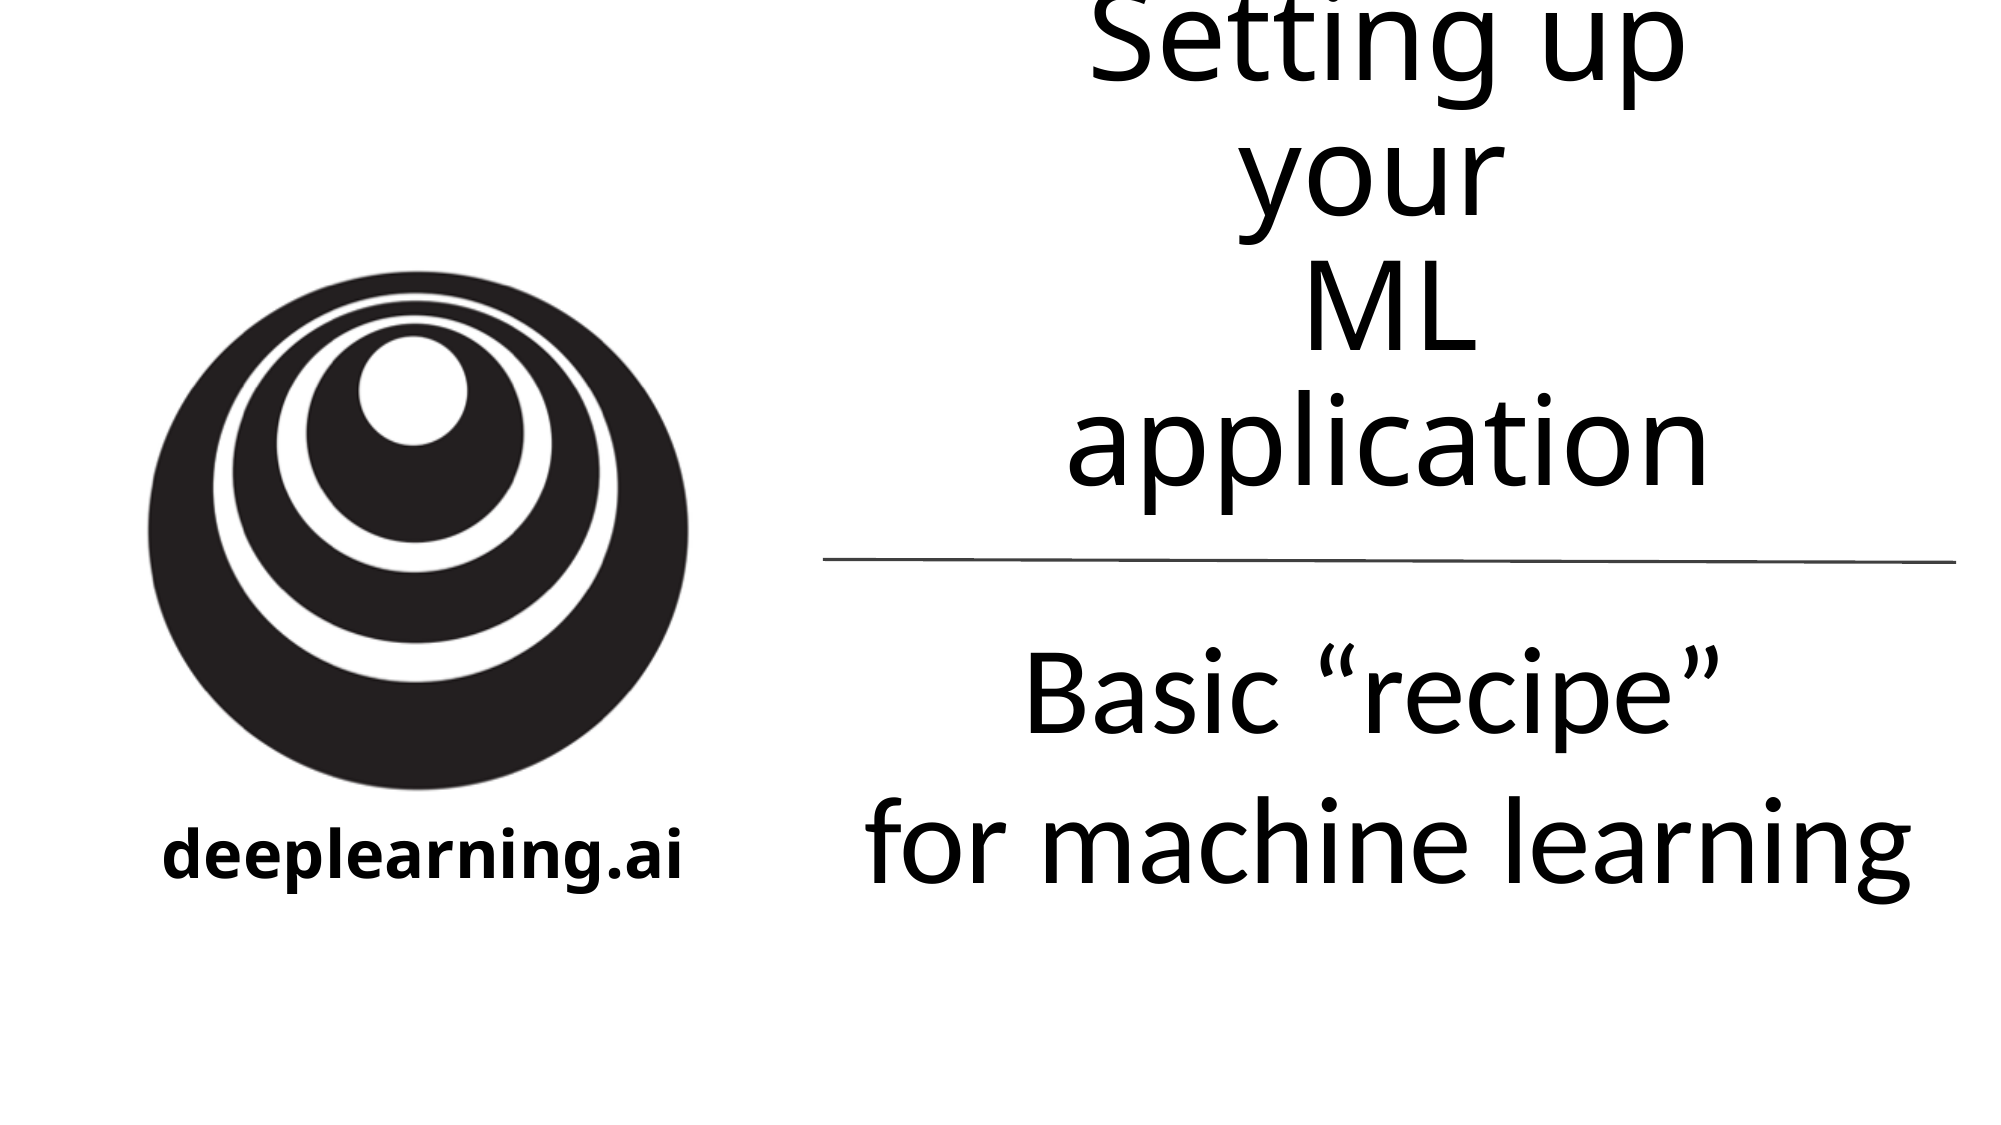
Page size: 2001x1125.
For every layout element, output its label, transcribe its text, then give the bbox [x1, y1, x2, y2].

title Setting up your ML application [946, 203, 1833, 521]
text_box deeplearning.ai [56, 768, 790, 901]
picture [108, 234, 739, 768]
text_box Basic “recipe” for machine learning [822, 601, 1957, 917]
